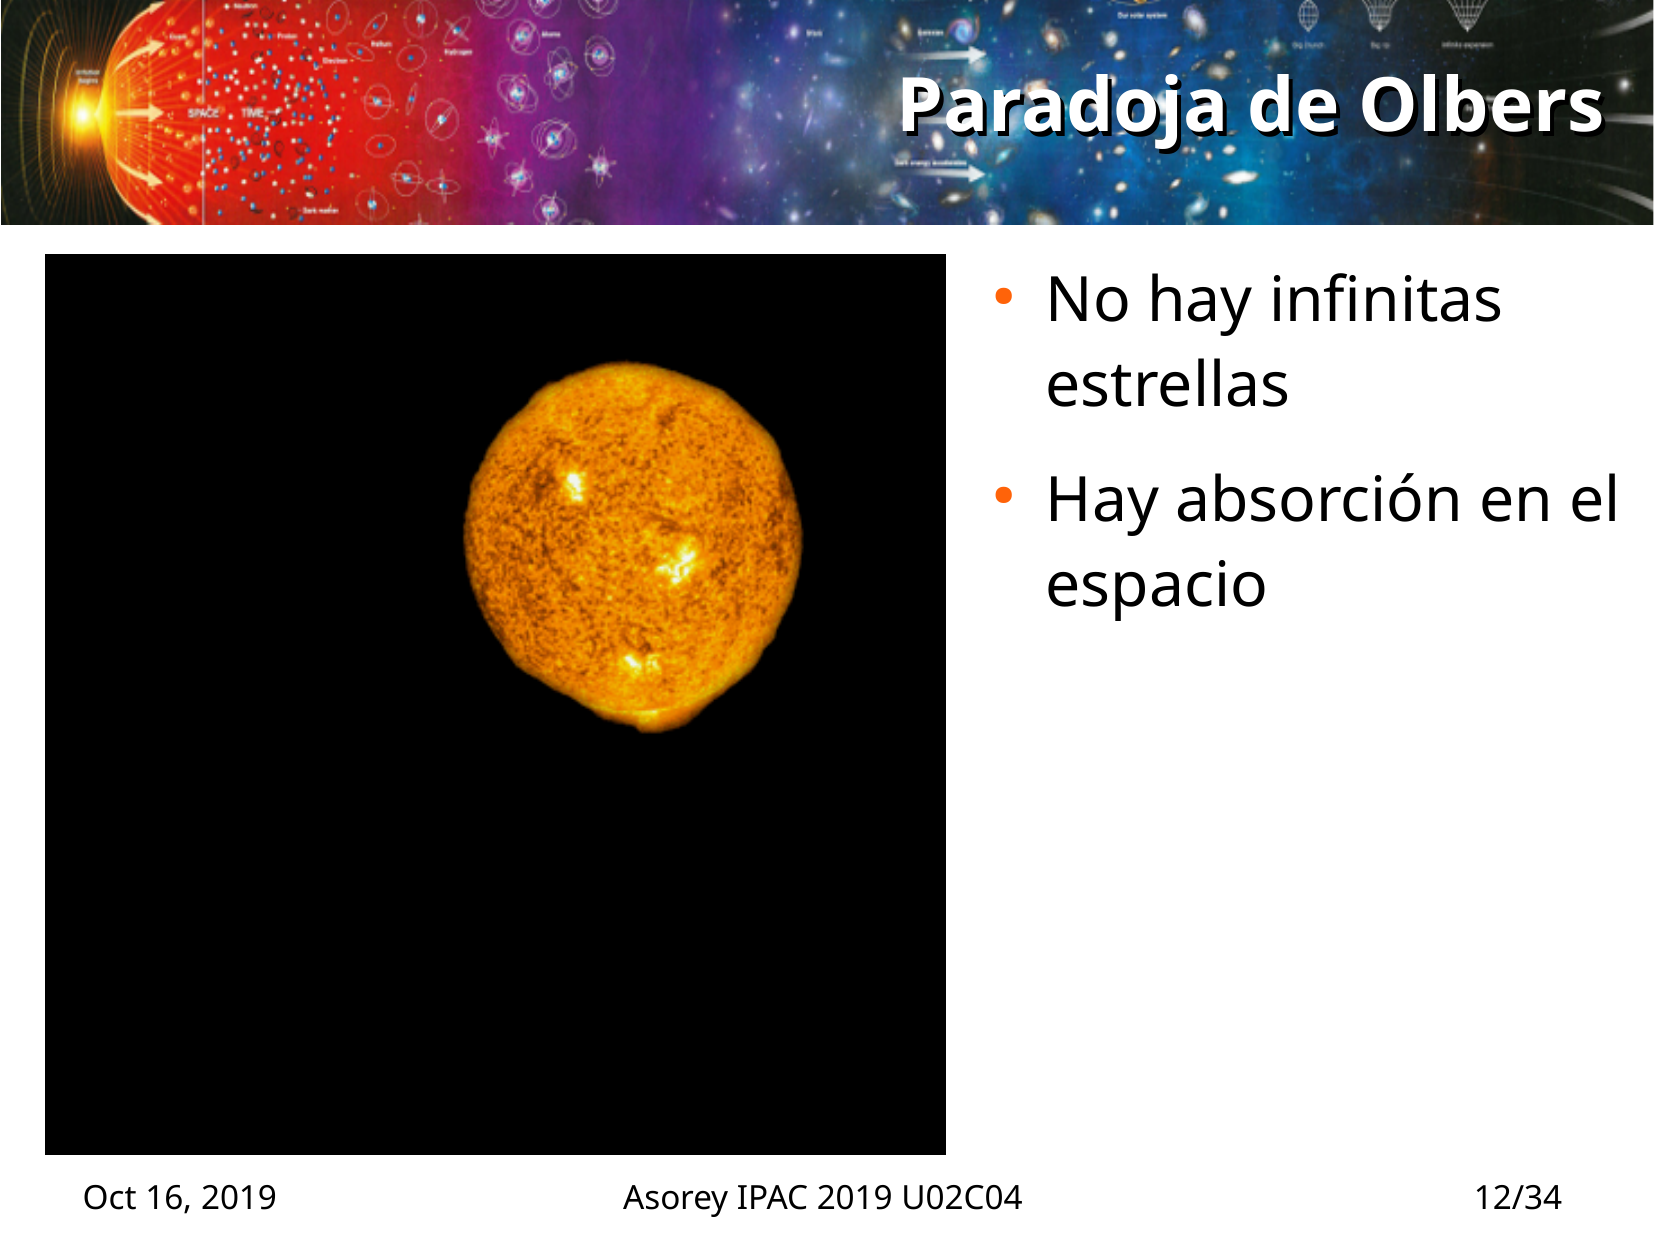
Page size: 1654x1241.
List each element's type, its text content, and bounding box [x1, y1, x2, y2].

title Paradoja de Olbers [45, 15, 1606, 191]
picture [1, 0, 1654, 225]
picture [45, 254, 946, 1156]
list No hay infinitas estrellas Hay absorción en el espacio [975, 255, 1636, 1186]
